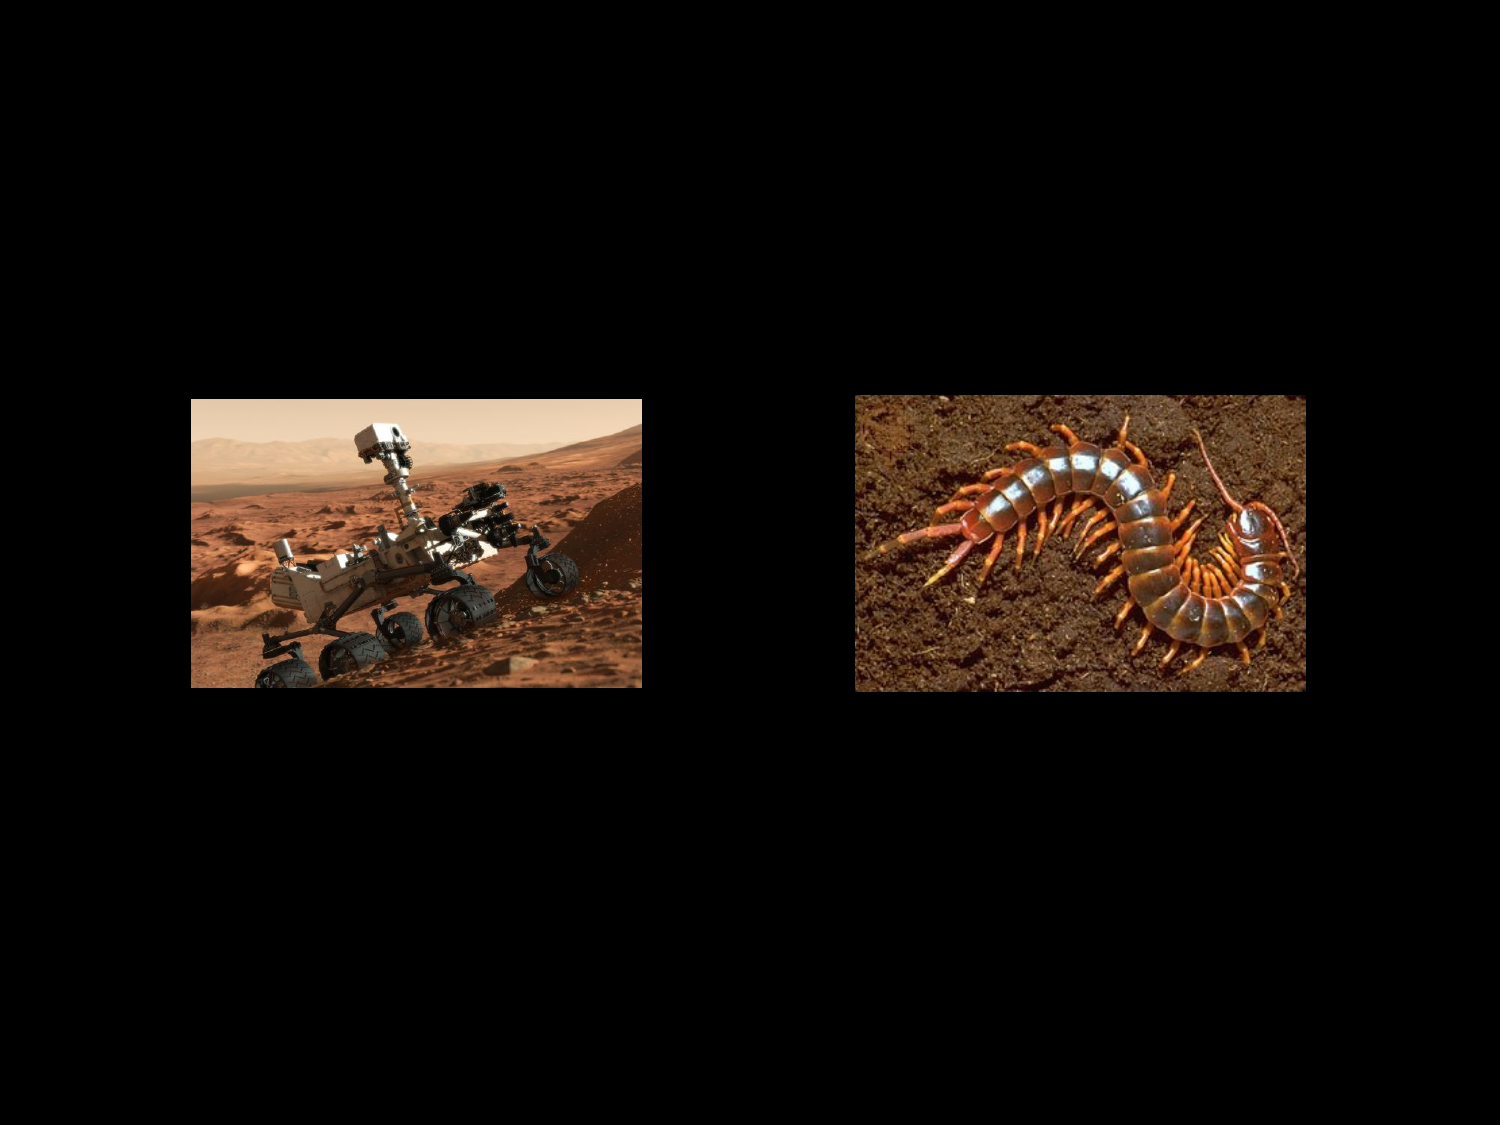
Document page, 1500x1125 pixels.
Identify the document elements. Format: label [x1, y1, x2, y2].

picture [191, 399, 642, 688]
picture [855, 395, 1306, 692]
